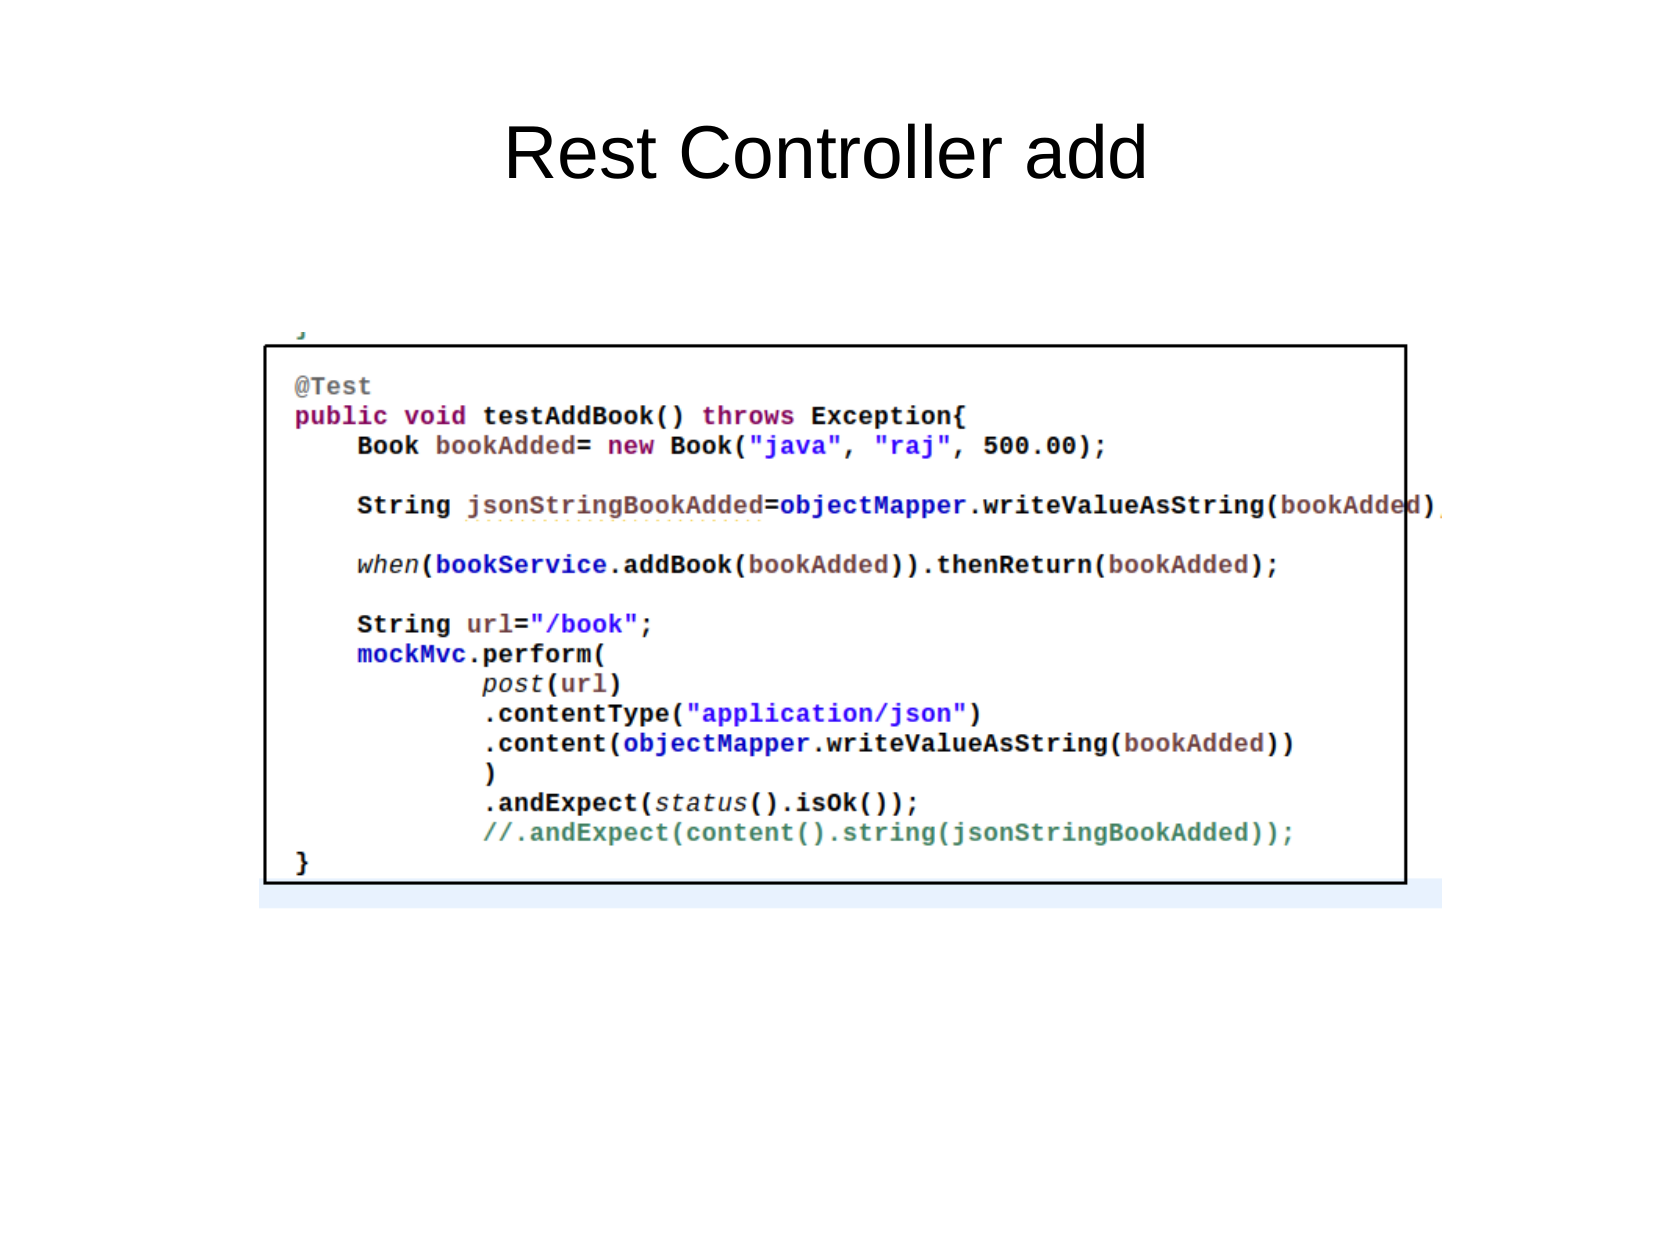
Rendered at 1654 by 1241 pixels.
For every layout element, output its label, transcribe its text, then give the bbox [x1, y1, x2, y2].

picture [259, 332, 1442, 910]
title Rest Controller add [82, 49, 1571, 257]
